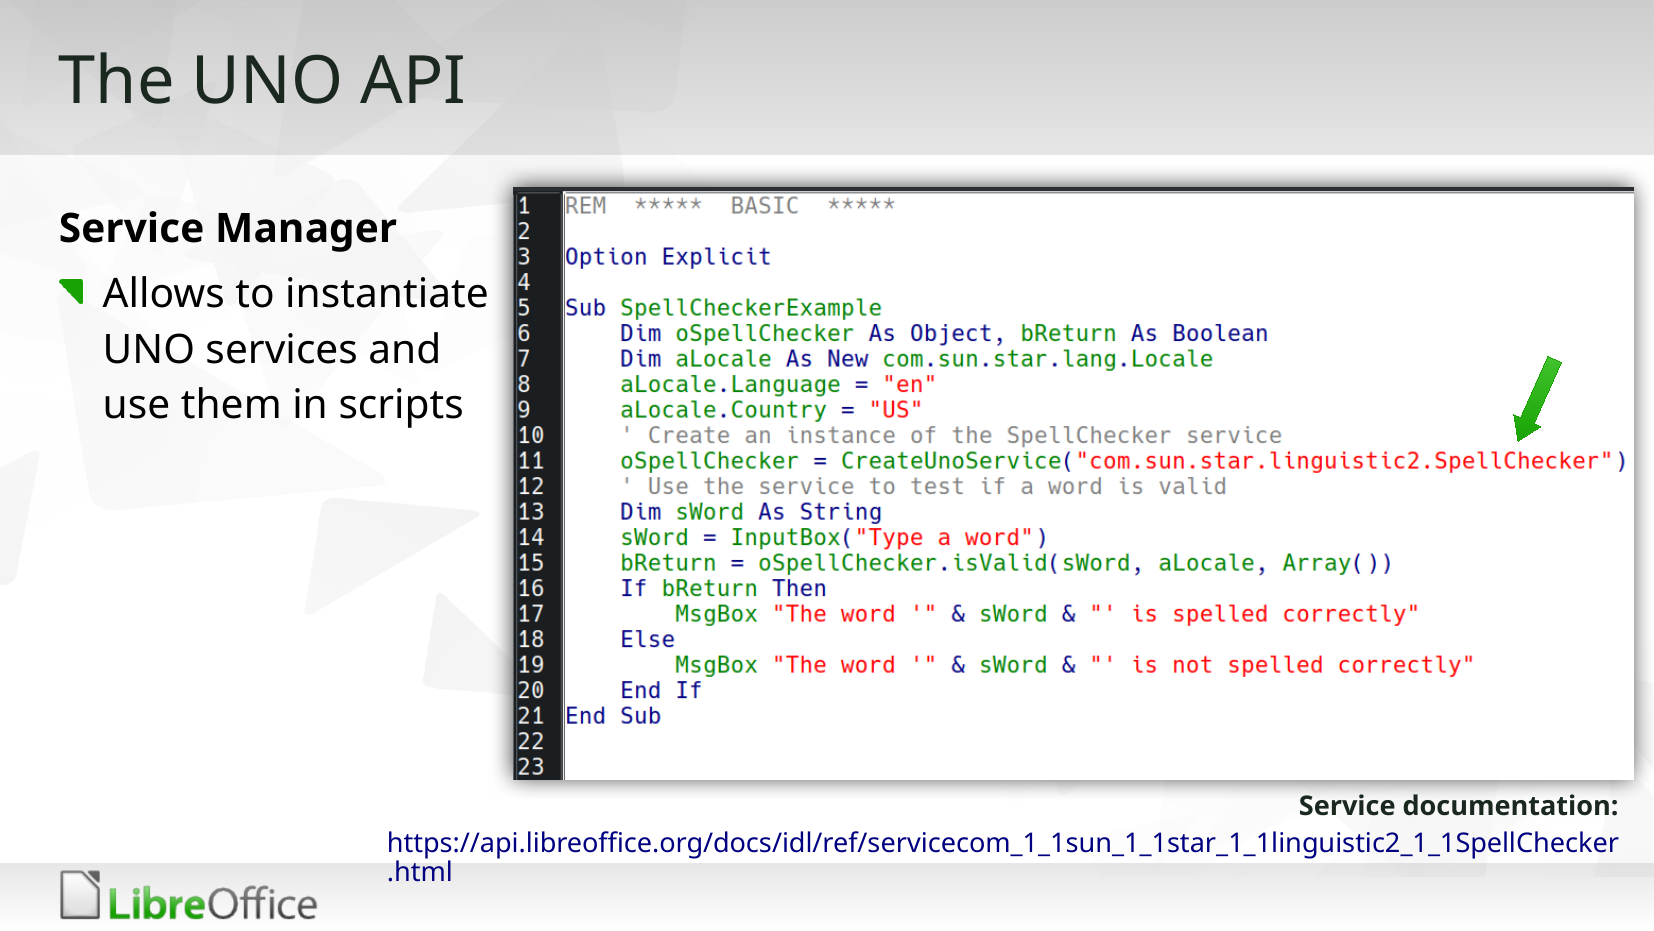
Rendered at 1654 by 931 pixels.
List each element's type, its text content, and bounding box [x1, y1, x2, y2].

text_box Service documentation: https://api.libreoffice.org/docs/idl/ref/servicecom_1_1sun_1_1star_1_1linguistic2_1_1SpellChecker.html [372, 779, 1634, 860]
list Service Manager Allows to instantiate UNO services and use them in scripts [59, 199, 494, 739]
text_box [1513, 356, 1562, 442]
picture [0, 0, 1654, 877]
picture [41, 851, 337, 931]
title The UNO API [59, 22, 1595, 133]
